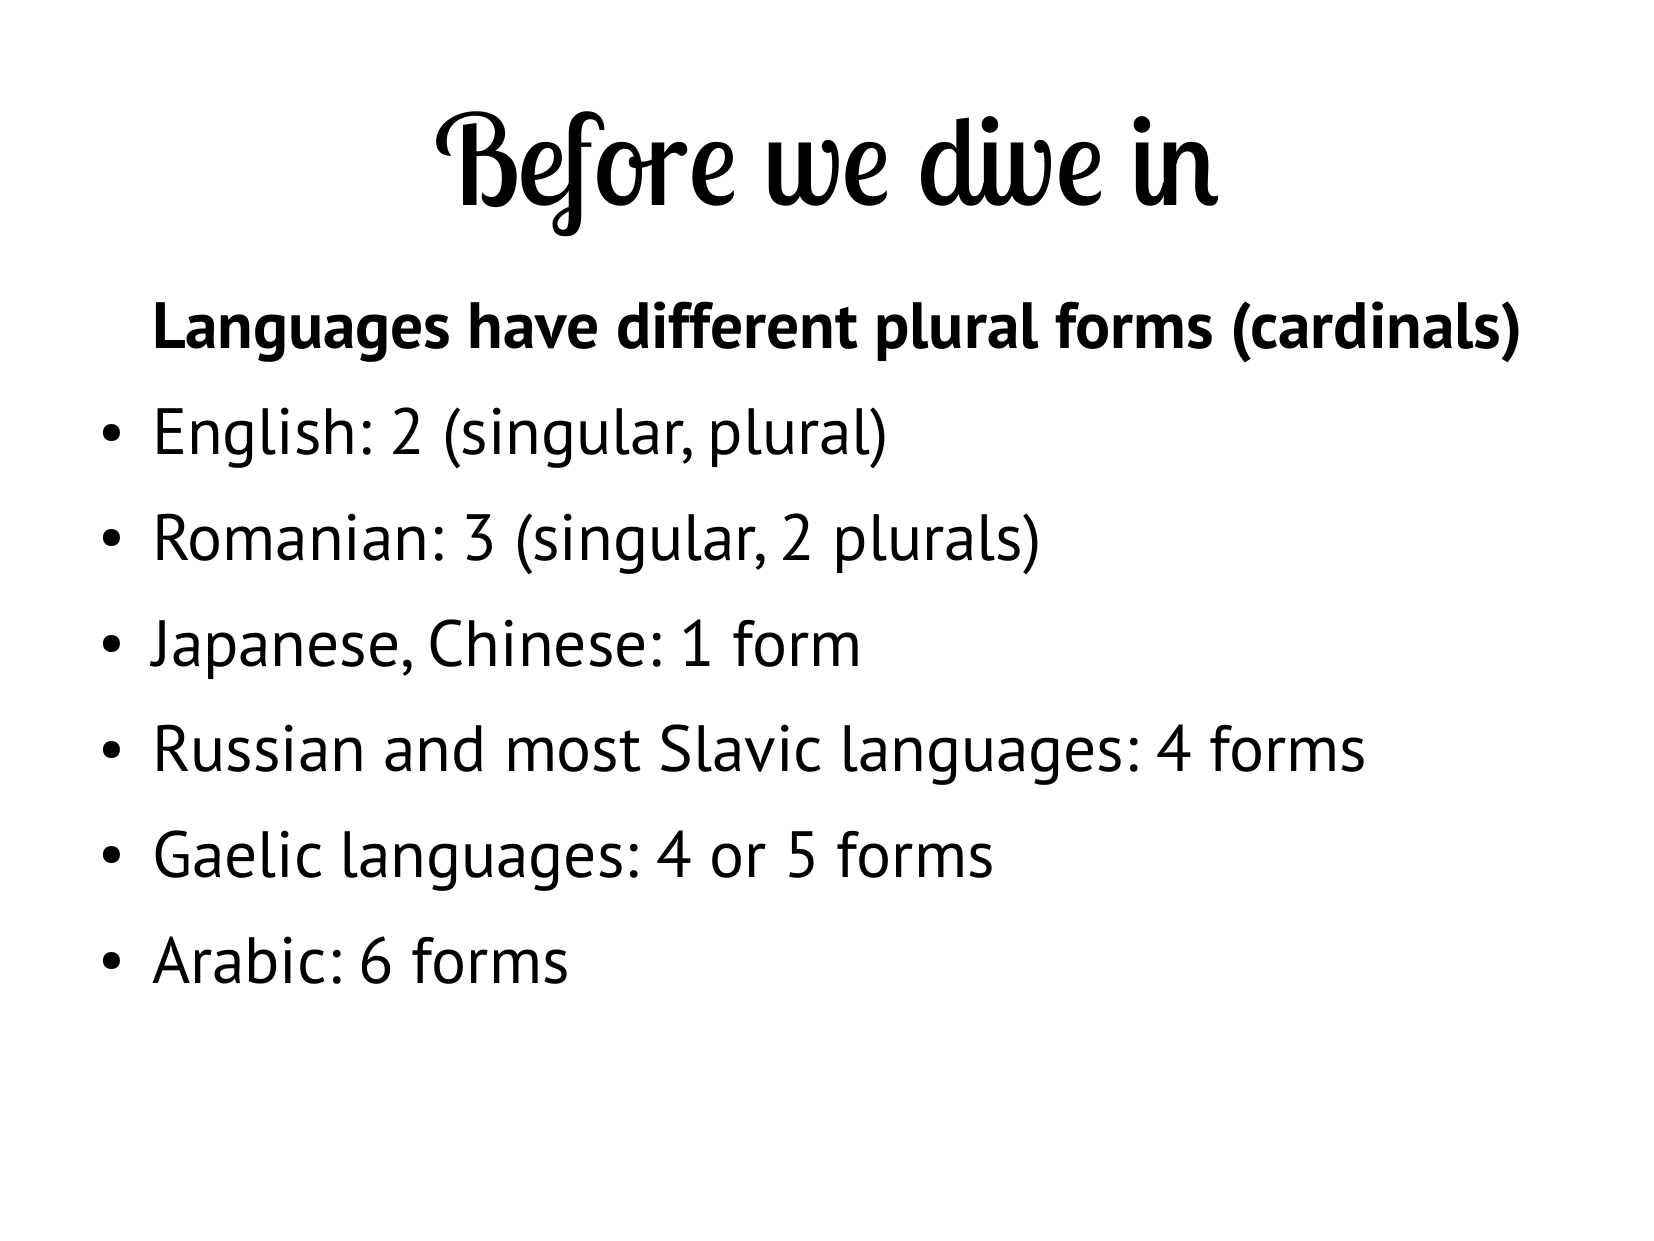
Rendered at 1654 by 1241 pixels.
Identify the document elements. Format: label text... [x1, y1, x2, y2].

list Languages have different plural forms (cardinals) English: 2 (singular, plural) Romanian: 3 (singular, 2 plurals) Japanese, Chinese: 1 form Russian and most Slavic languages: 4 forms Gaelic languages: 4 or 5 forms Arabic: 6 forms [82, 290, 1571, 1010]
title Before we dive in [82, 55, 1571, 263]
